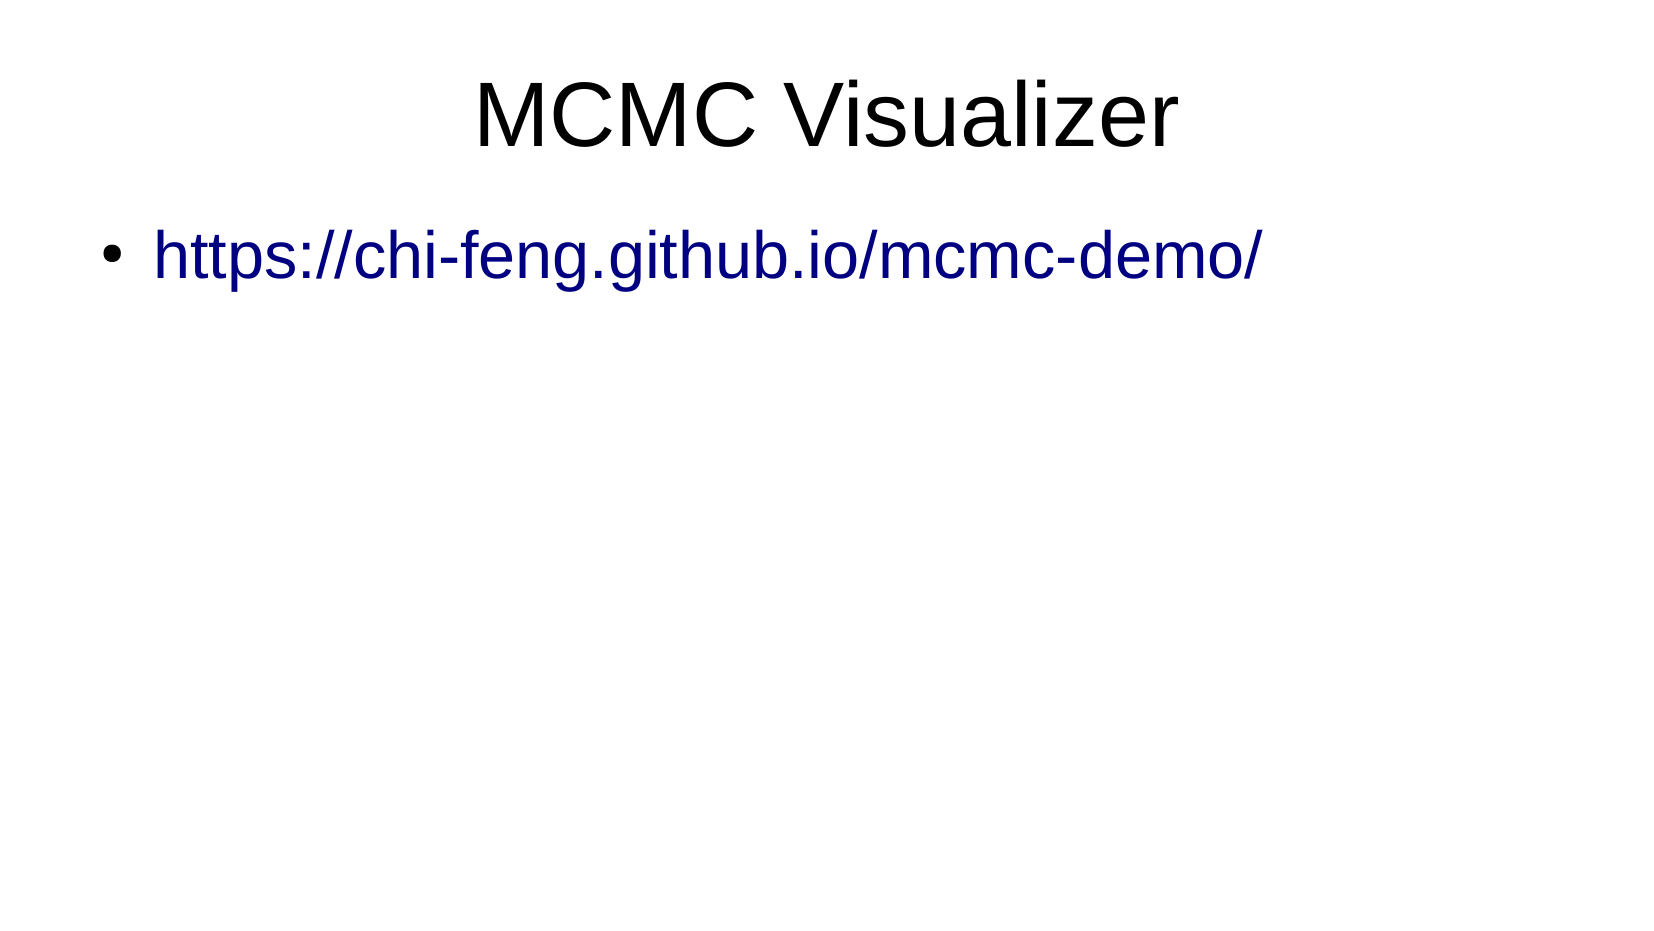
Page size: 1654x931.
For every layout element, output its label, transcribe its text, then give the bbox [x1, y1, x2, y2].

list https://chi-feng.github.io/mcmc-demo/ [82, 217, 1571, 758]
title MCMC Visualizer [82, 37, 1571, 193]
